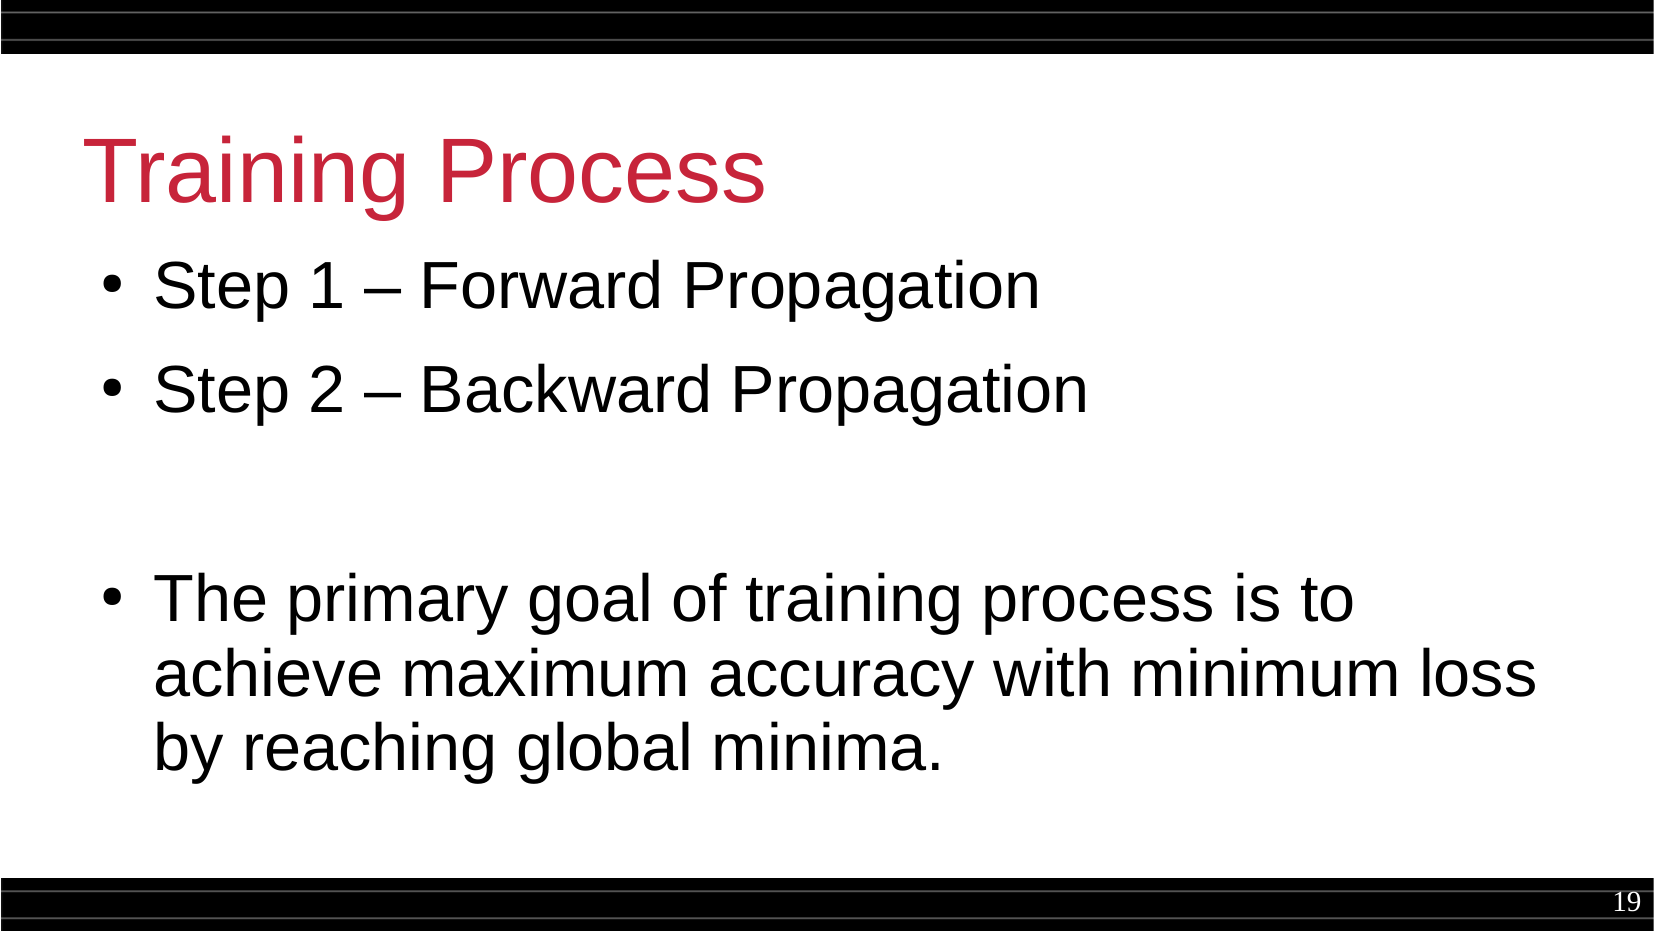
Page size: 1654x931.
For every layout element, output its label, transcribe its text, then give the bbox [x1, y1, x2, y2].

picture [1, 878, 1654, 931]
list Step 1 – Forward Propagation Step 2 – Backward Propagation The primary goal of training process is to achieve maximum accuracy with minimum loss by reaching global minima. [82, 248, 1571, 851]
picture [1, 0, 1654, 54]
title Training Process [82, 92, 1571, 248]
